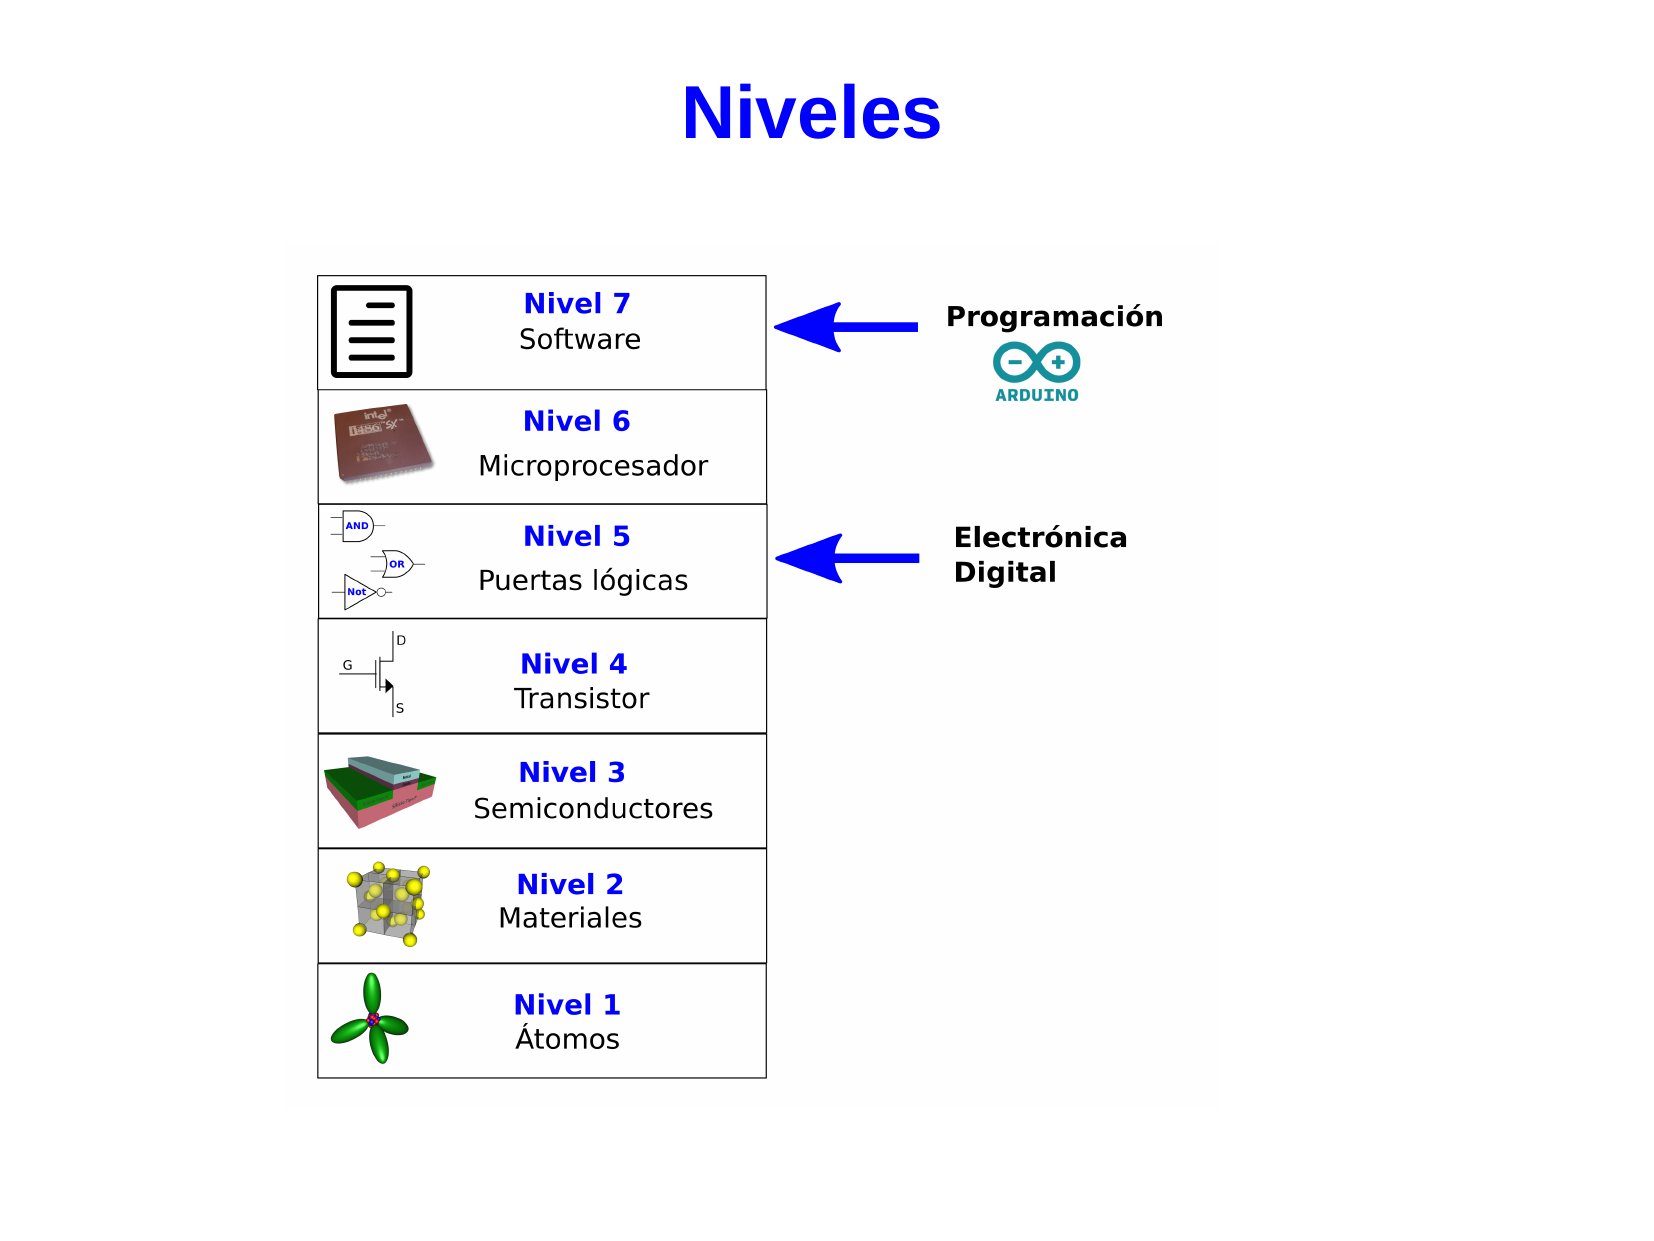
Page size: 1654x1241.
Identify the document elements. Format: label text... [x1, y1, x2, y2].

text_box Niveles [64, 60, 1561, 166]
picture [285, 243, 1219, 1111]
